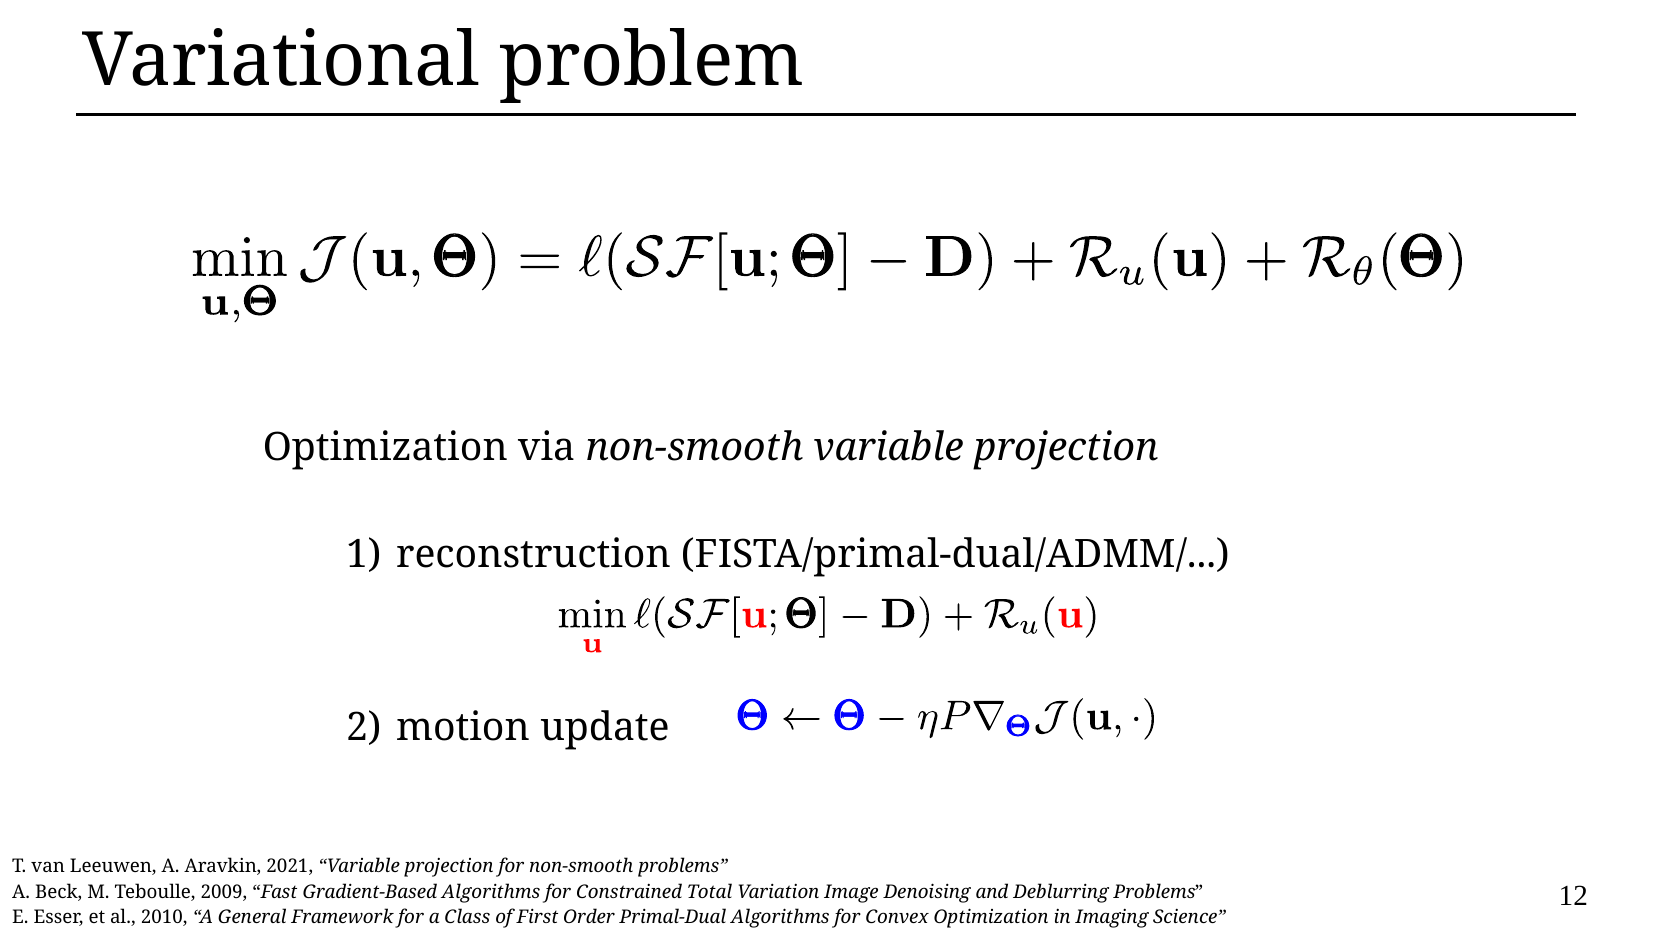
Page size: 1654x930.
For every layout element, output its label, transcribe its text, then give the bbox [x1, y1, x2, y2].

title Variational problem [82, 7, 1571, 105]
picture [188, 230, 1465, 325]
text_box T. van Leeuwen, A. Aravkin, 2021, “Variable projection for non-smooth problems” A. Beck, M. Teboulle, 2009, “Fast Gradient-Based Algorithms for Constrained Total Variation Image Denoising and Deblurring Problems” E. Esser, et al., 2010, “A General Framework for a Class of First Order Primal-Dual Algorithms for Convex Optimization in Imaging Science” [0, 845, 1528, 927]
list Optimization via non-smooth variable projection reconstruction (FISTA/primal-dual/ADMM/...) motion update [262, 418, 1391, 756]
picture [733, 696, 1156, 742]
picture [557, 596, 1096, 653]
